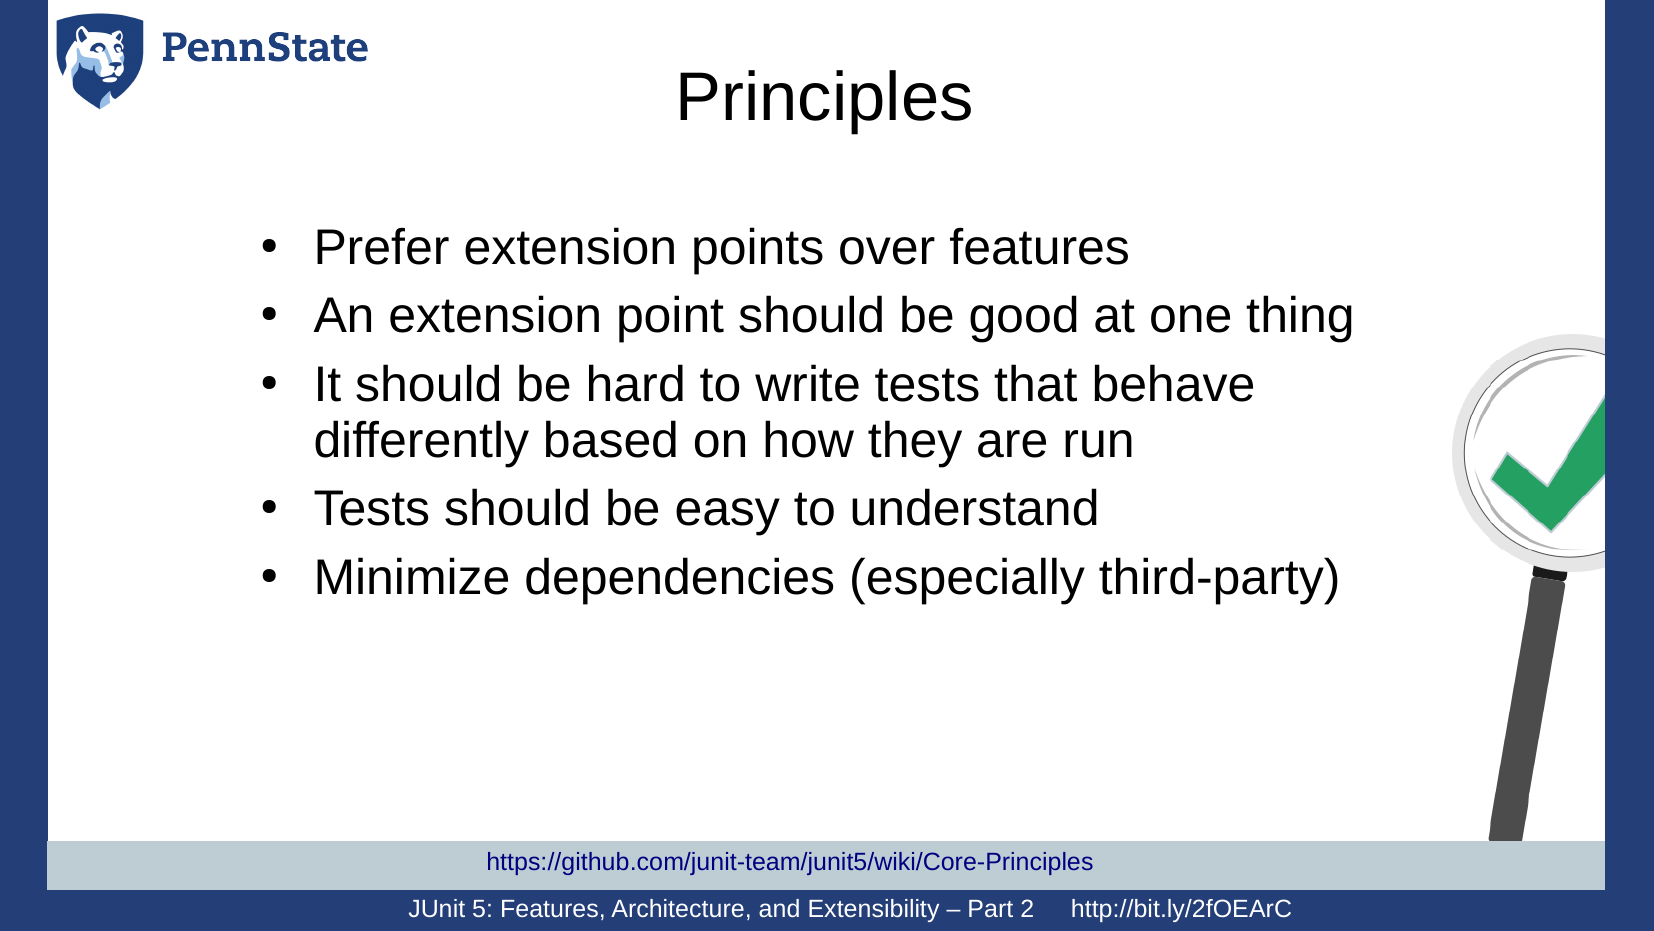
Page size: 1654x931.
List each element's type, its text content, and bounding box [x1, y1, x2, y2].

picture [48, 0, 411, 152]
picture [1452, 334, 1605, 841]
text_box https://github.com/junit-team/junit5/wiki/Core-Principles [321, 839, 1261, 897]
title Principles [60, 19, 1591, 175]
list Prefer extension points over features An extension point should be good at one thing It should be hard to write tests that behave differently based on how they are run Tests should be easy to understand Minimize dependencies (especially third-party) [242, 218, 1426, 691]
